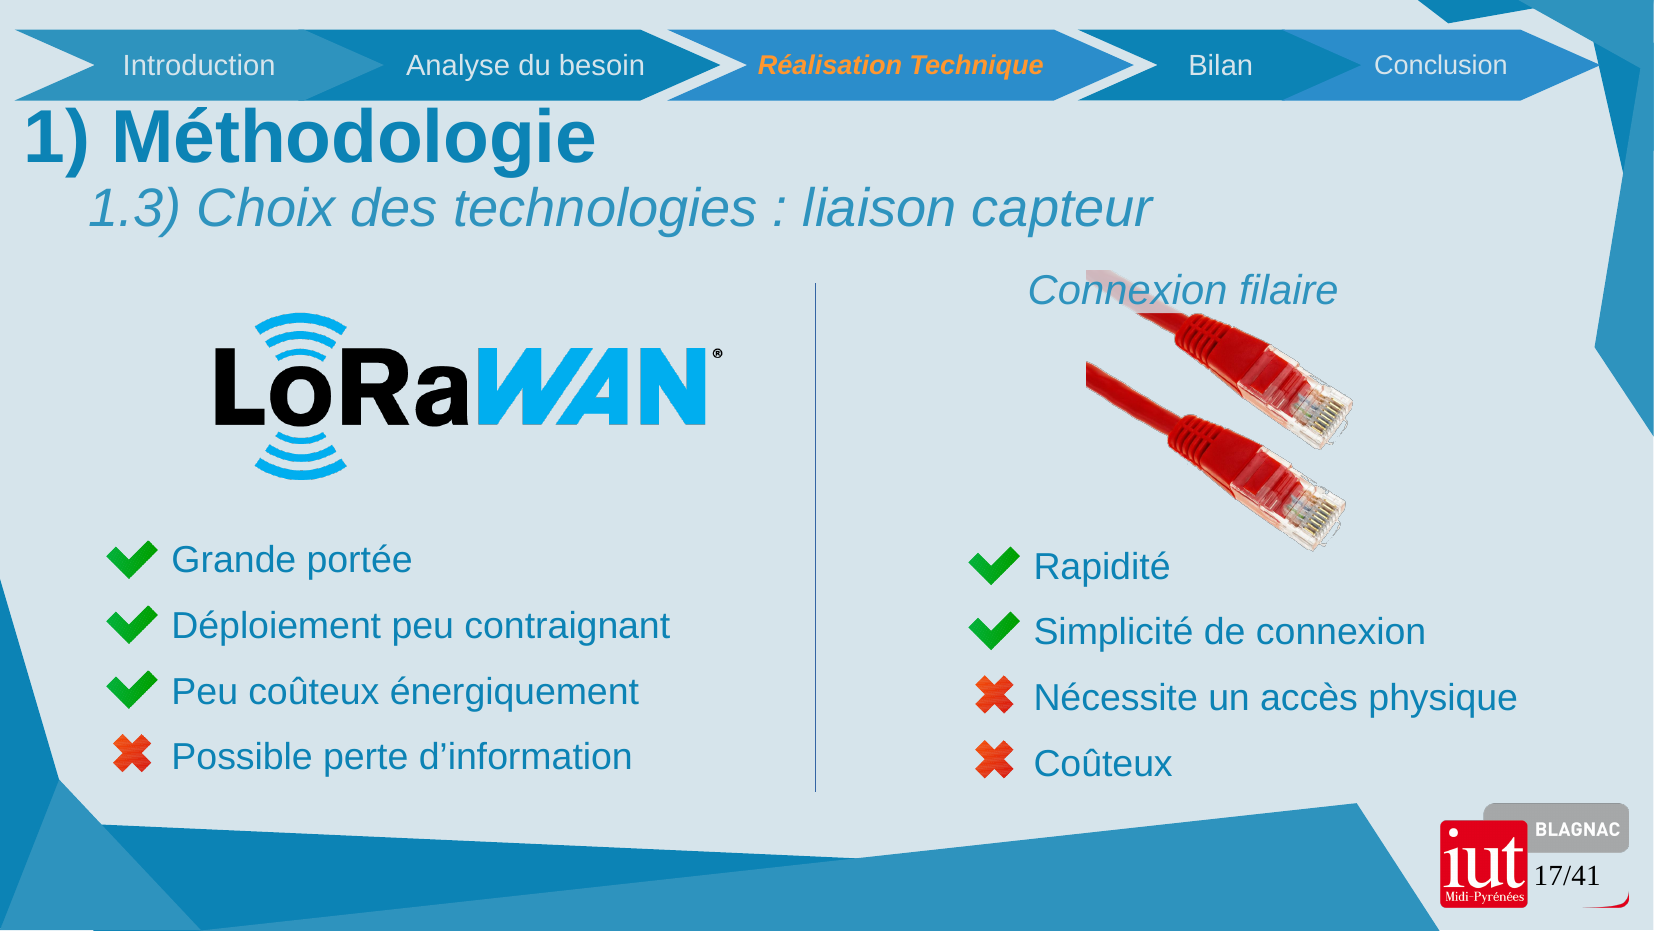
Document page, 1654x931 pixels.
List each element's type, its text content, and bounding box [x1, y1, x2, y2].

text_box Grande portée Déploiement peu contraignant Peu coûteux énergiquement Possible perte d’information [156, 531, 783, 786]
title 1) Méthodologie [23, 94, 1512, 179]
text_box Rapidité Simplicité de connexion Nécessite un accès physique Coûteux [1018, 537, 1645, 792]
text_box Conclusion [1281, 29, 1601, 101]
title Connexion filaire [1027, 266, 1430, 314]
picture [1440, 803, 1629, 908]
picture [106, 670, 158, 709]
picture [973, 673, 1016, 716]
picture [968, 546, 1021, 586]
picture [968, 611, 1021, 651]
title 1.3) Choix des technologies : liaison capteur [88, 177, 1388, 238]
picture [111, 732, 153, 774]
picture [179, 267, 760, 523]
text_box Réalisation Technique [667, 29, 1134, 101]
text_box Introduction [14, 29, 384, 101]
picture [106, 605, 158, 644]
text_box Bilan [1077, 29, 1359, 101]
picture [973, 738, 1016, 781]
picture [1086, 314, 1371, 537]
text_box Analyse du besoin [305, 29, 721, 101]
picture [106, 540, 158, 579]
